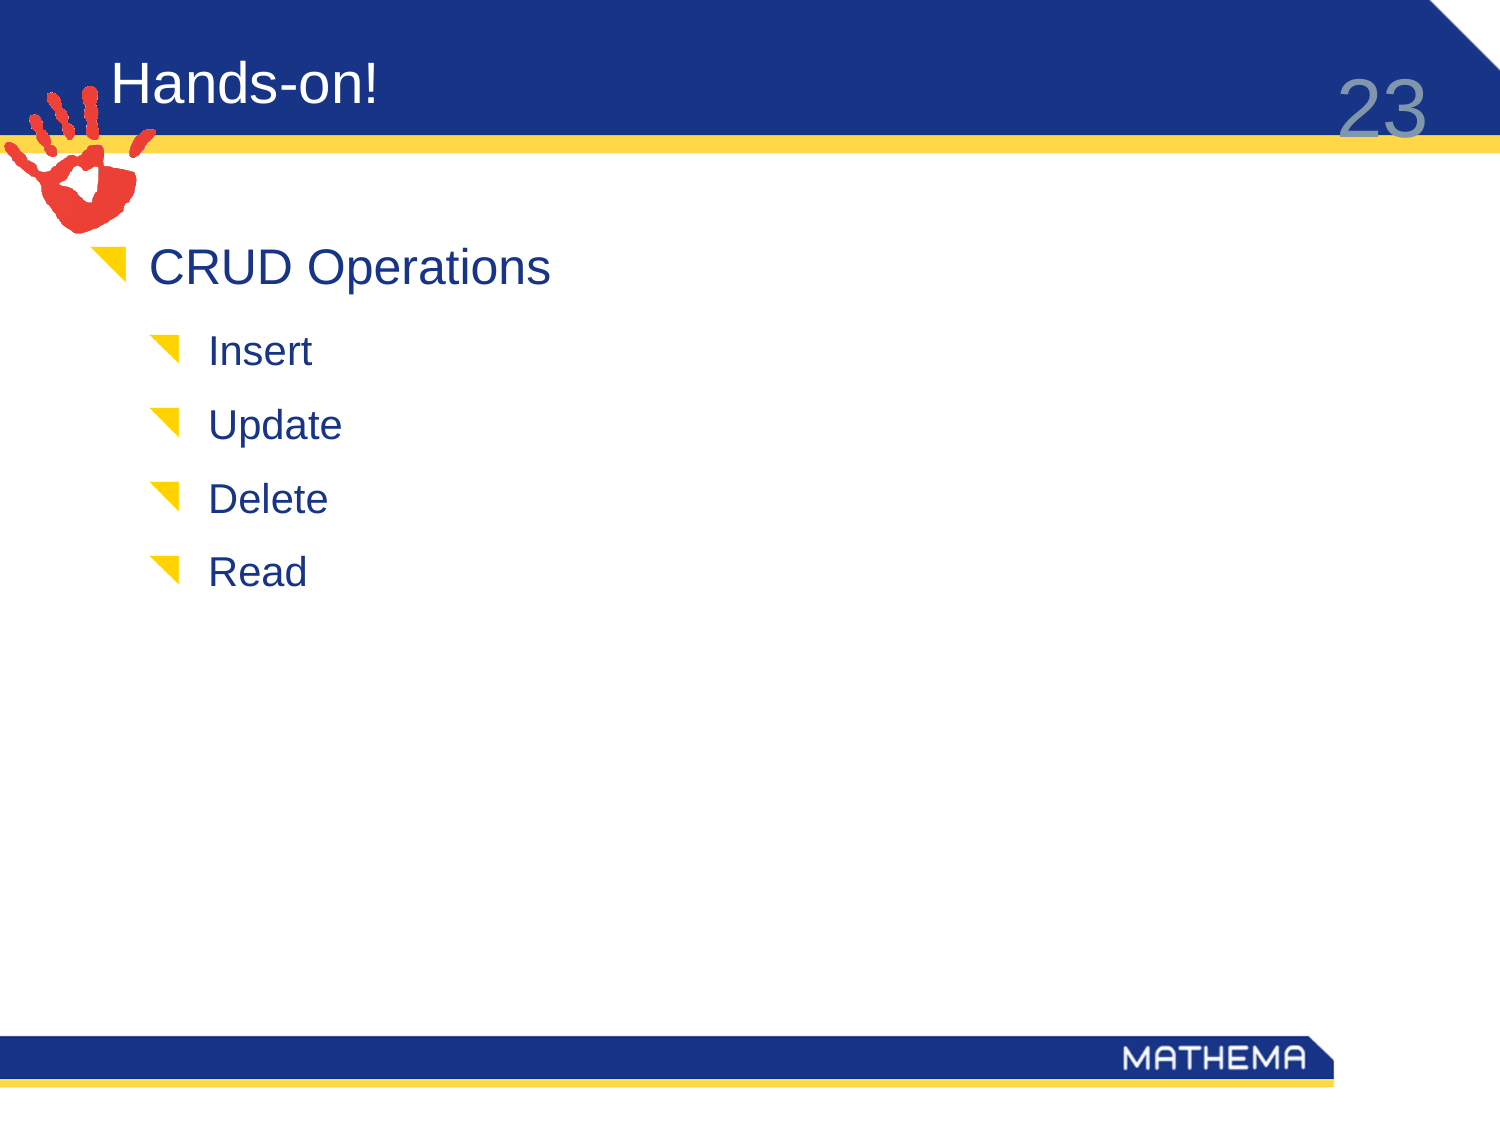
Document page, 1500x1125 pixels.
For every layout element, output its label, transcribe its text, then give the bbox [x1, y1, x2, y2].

picture [0, 0, 1500, 1125]
list CRUD Operations Insert Update Delete Read [75, 227, 1426, 970]
title Hands-on! [75, 0, 1426, 174]
